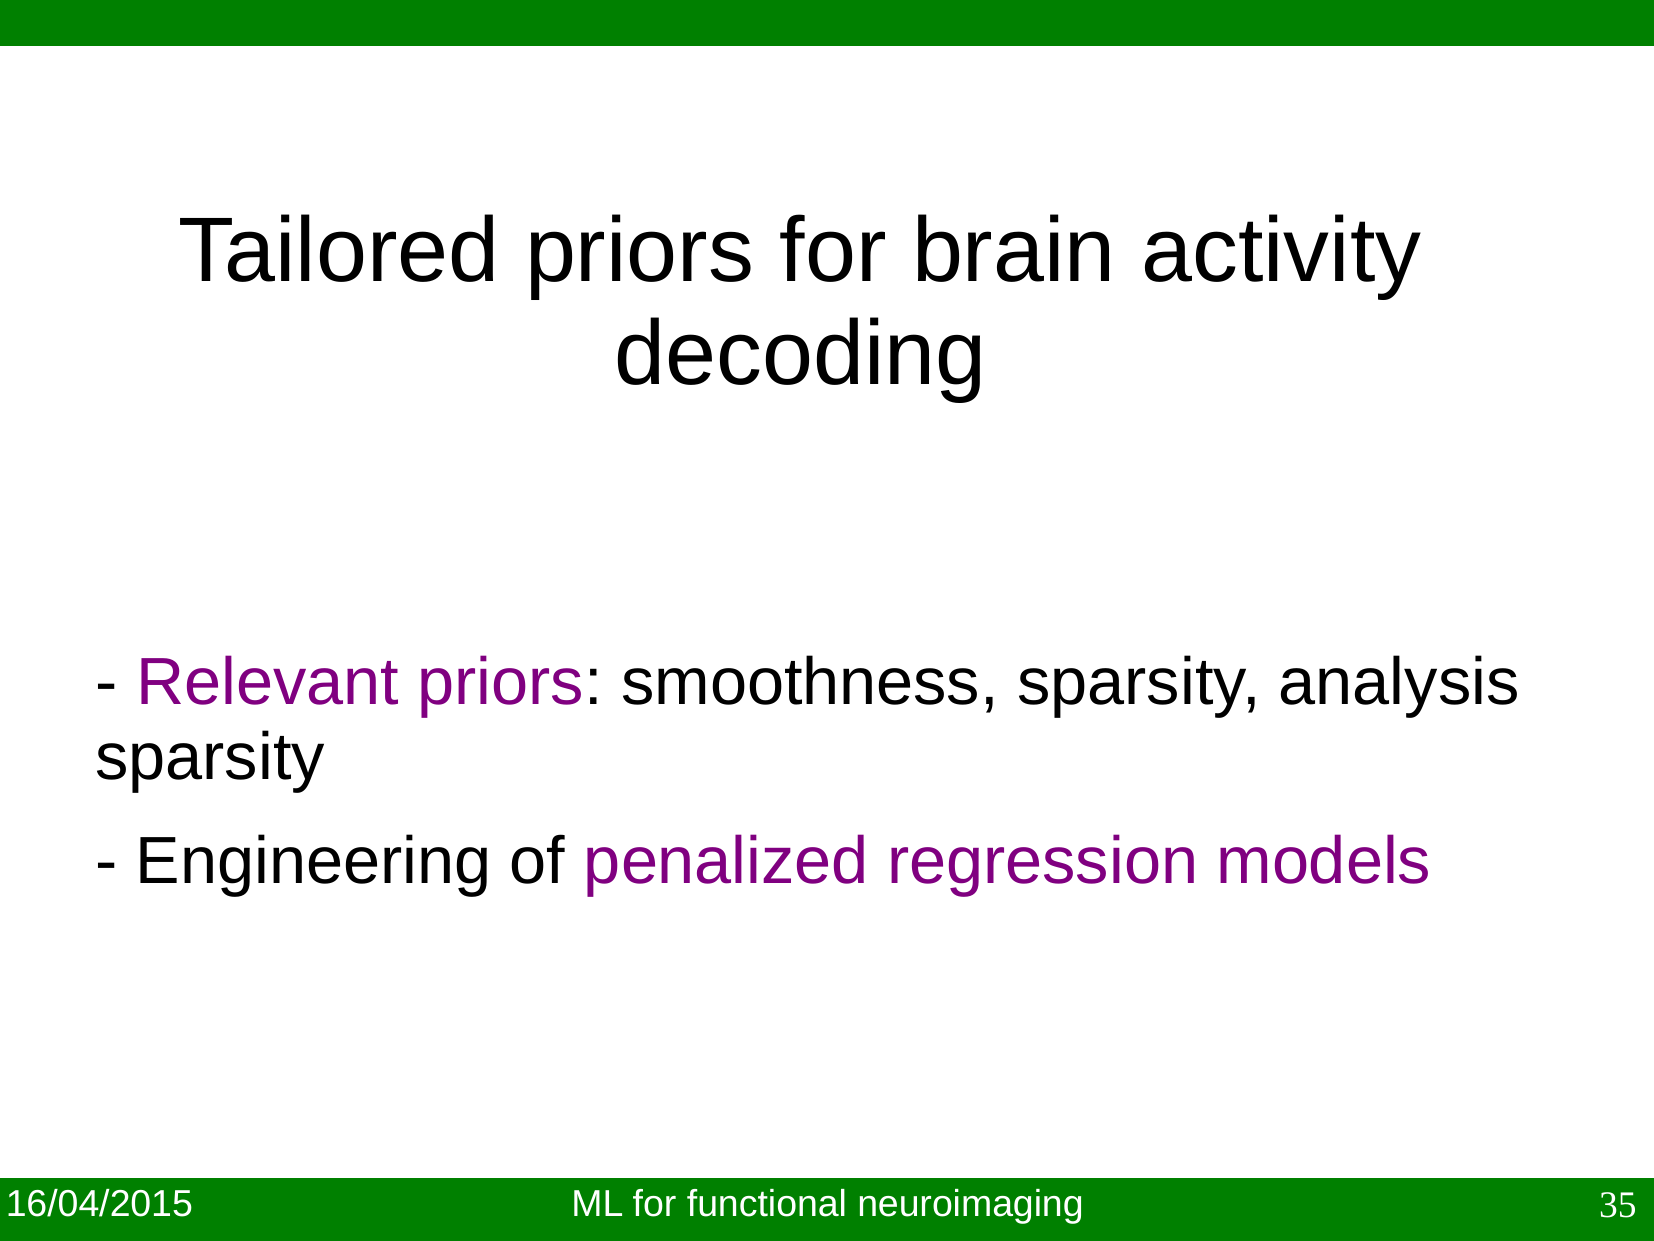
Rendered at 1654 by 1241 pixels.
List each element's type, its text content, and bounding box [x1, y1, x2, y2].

title Tailored priors for brain activity decoding [56, 197, 1546, 406]
list - Relevant priors: smoothness, sparsity, analysis sparsity - Engineering of penalized regression models [95, 540, 1584, 1006]
